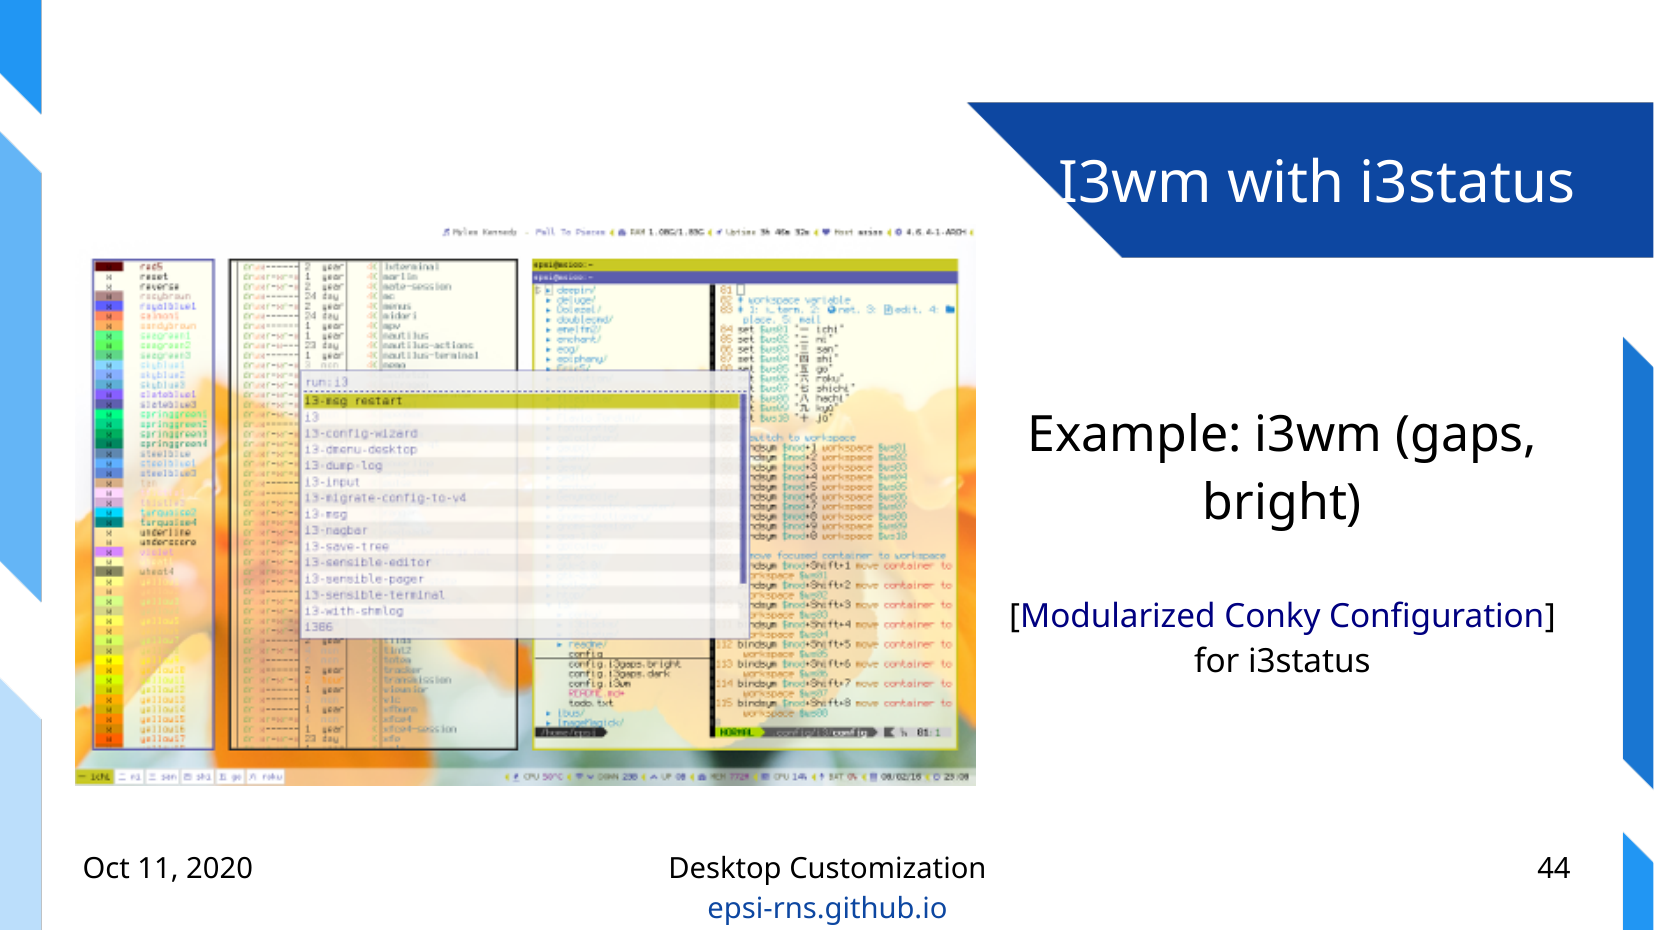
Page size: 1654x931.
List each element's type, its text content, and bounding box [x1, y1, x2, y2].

picture [0, 0, 1654, 930]
subtitle Example: i3wm (gaps, bright) [Modularized Conky Configuration] for i3status [975, 270, 1591, 811]
title I3wm with i3status [1050, 105, 1576, 256]
